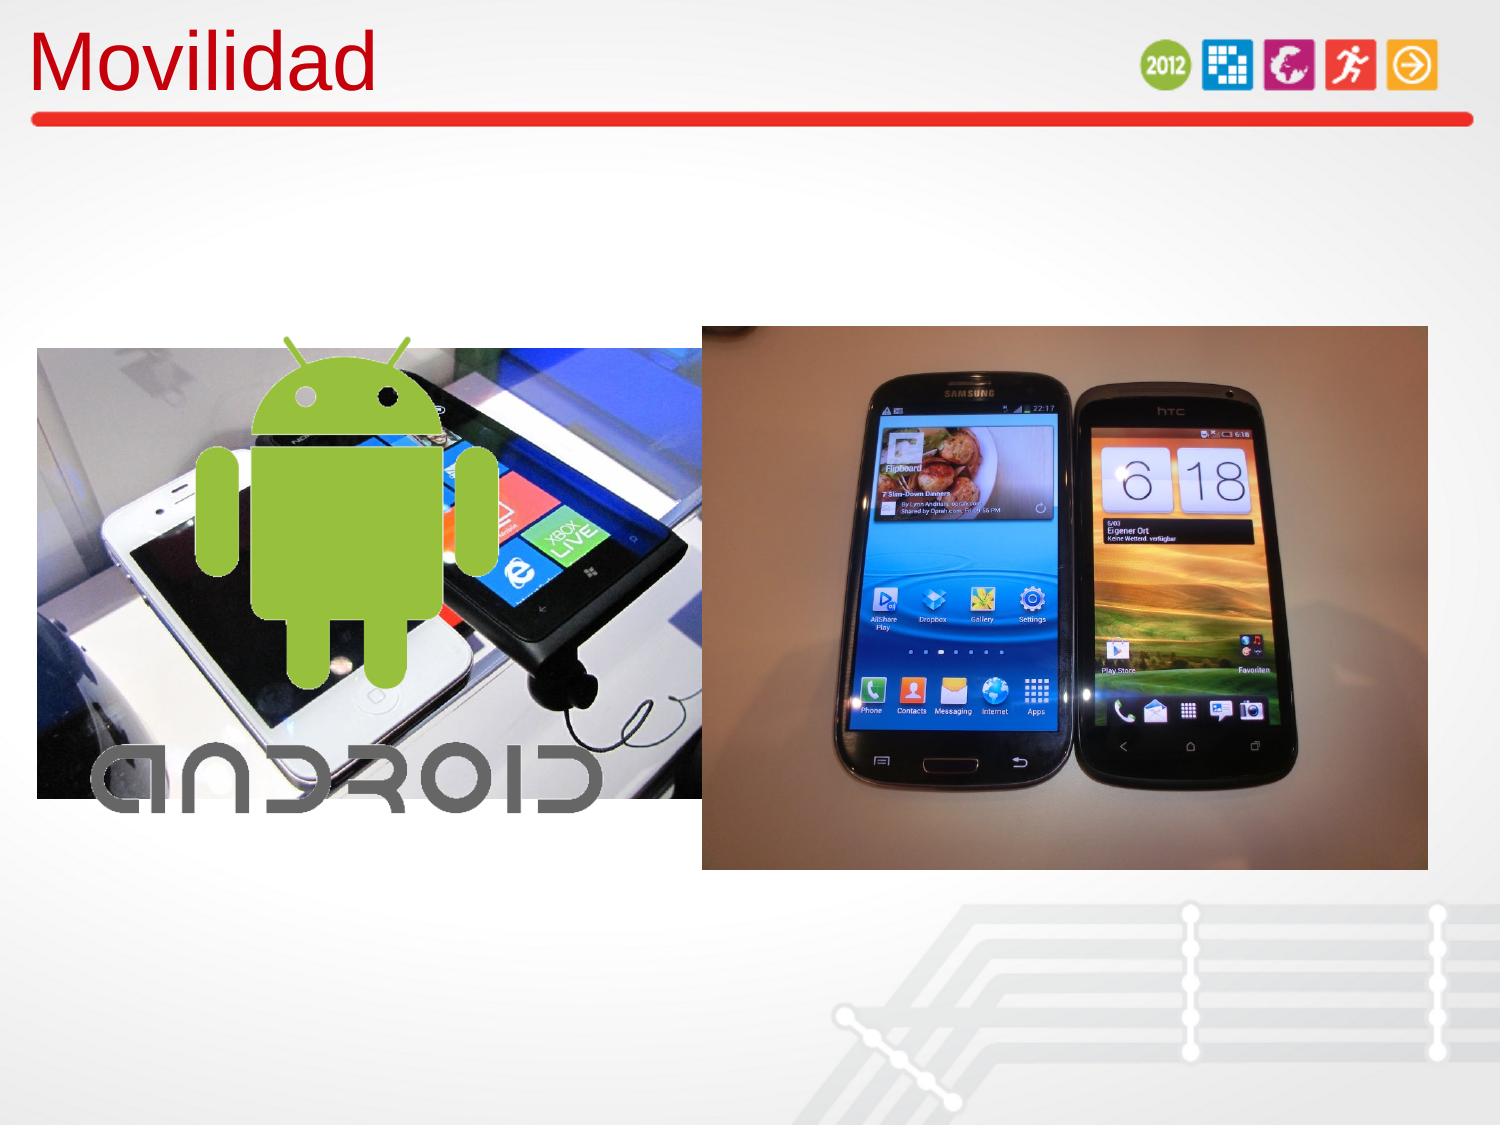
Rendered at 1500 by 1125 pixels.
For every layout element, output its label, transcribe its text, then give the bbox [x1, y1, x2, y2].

picture [0, 0, 1500, 1125]
title Movilidad [12, 0, 976, 121]
